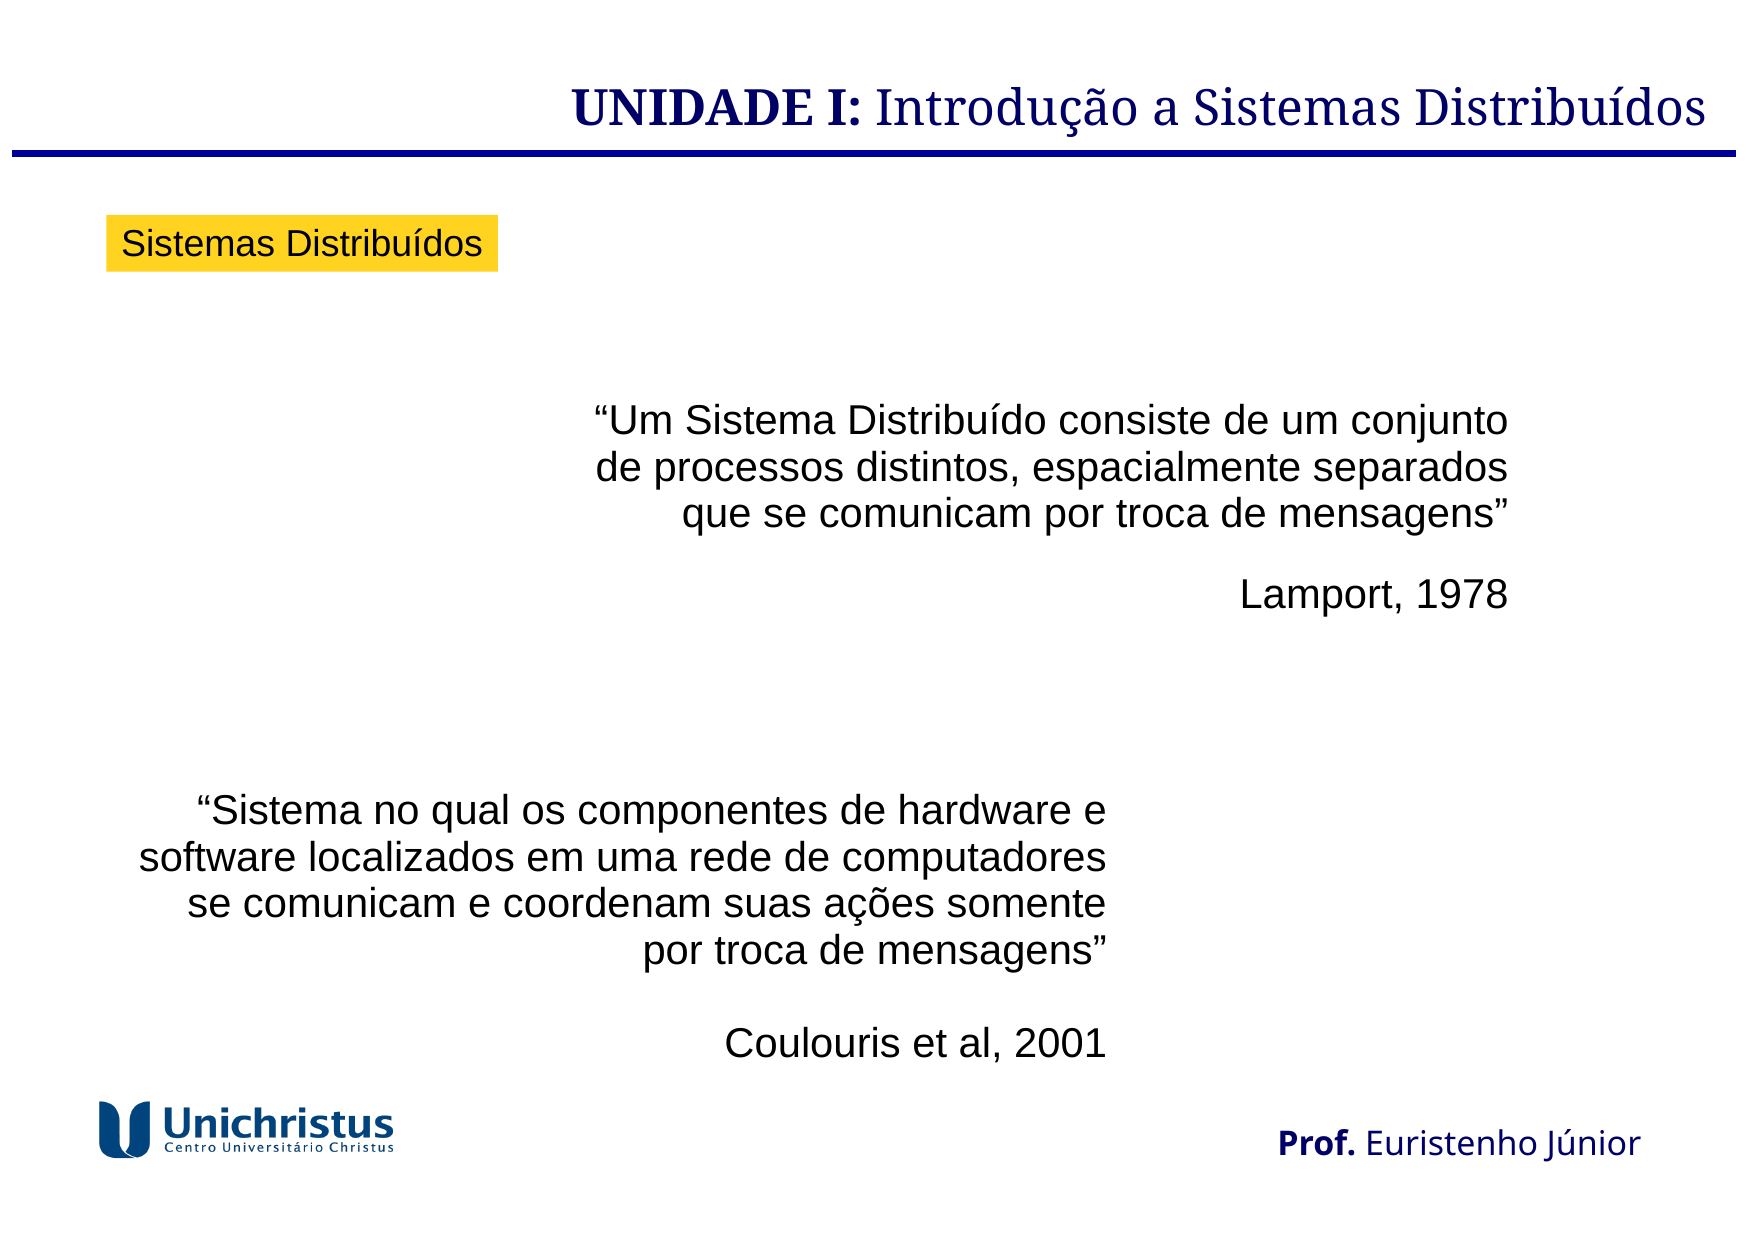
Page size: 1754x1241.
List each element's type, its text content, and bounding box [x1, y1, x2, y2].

text_box Sistemas Distribuídos [106, 214, 498, 272]
text_box UNIDADE I: Introdução a Sistemas Distribuídos [556, 157, 1708, 161]
text_box “Um Sistema Distribuído consiste de um conjunto de processos distintos, espacialmente separados que se comunicam por troca de mensagens” Lamport, 1978 [472, 389, 1524, 626]
text_box UNIDADE I: Introdução a Sistemas Distribuídos [556, 64, 1708, 150]
picture [94, 1098, 398, 1160]
text_box Prof. Euristenho Júnior [1262, 1111, 1695, 1167]
text_box “Sistema no qual os componentes de hardware e software localizados em uma rede de computadores se comunicam e coordenam suas ações somente por troca de mensagens” Coulouris et al, 2001 [70, 779, 1123, 1074]
